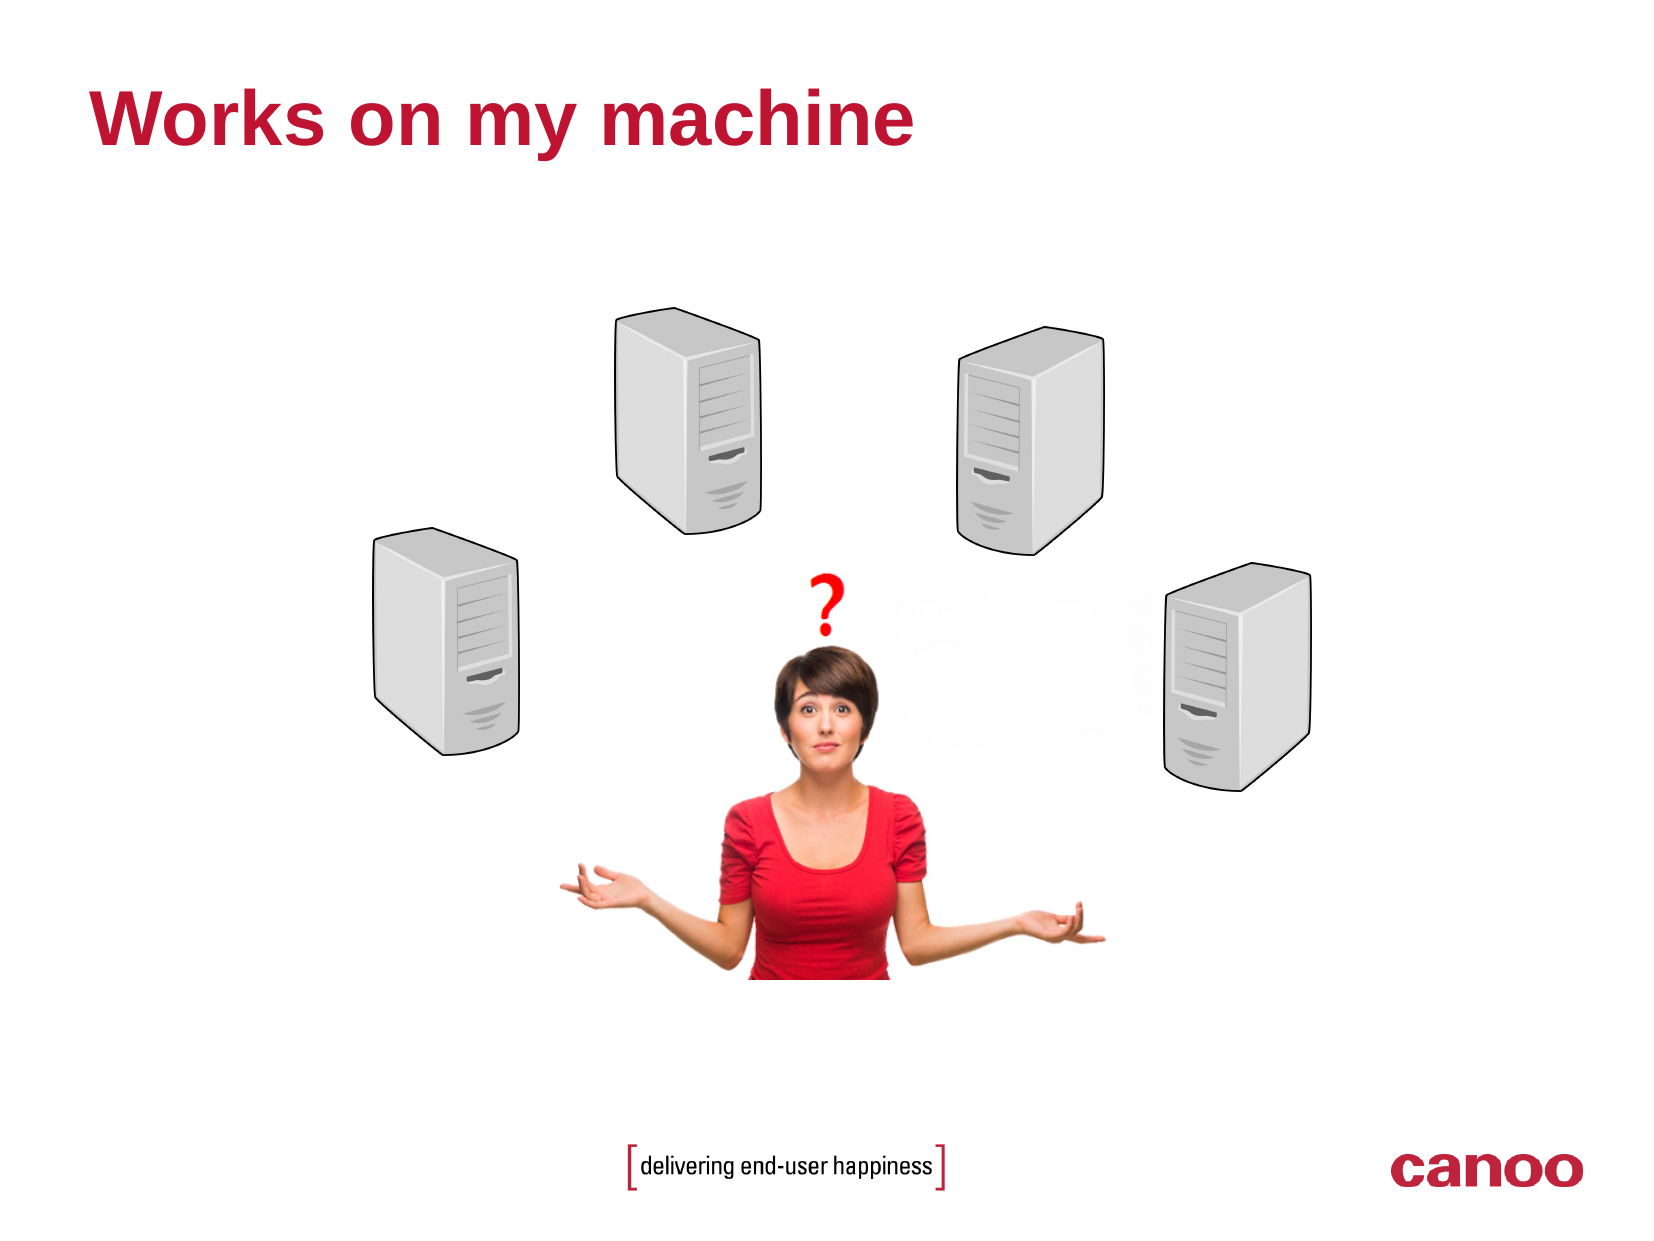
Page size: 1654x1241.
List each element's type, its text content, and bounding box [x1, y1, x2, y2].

picture [1391, 1154, 1583, 1187]
picture [372, 326, 1312, 980]
title Works on my machine [75, 60, 1591, 181]
picture [621, 1140, 951, 1194]
picture [614, 307, 762, 536]
